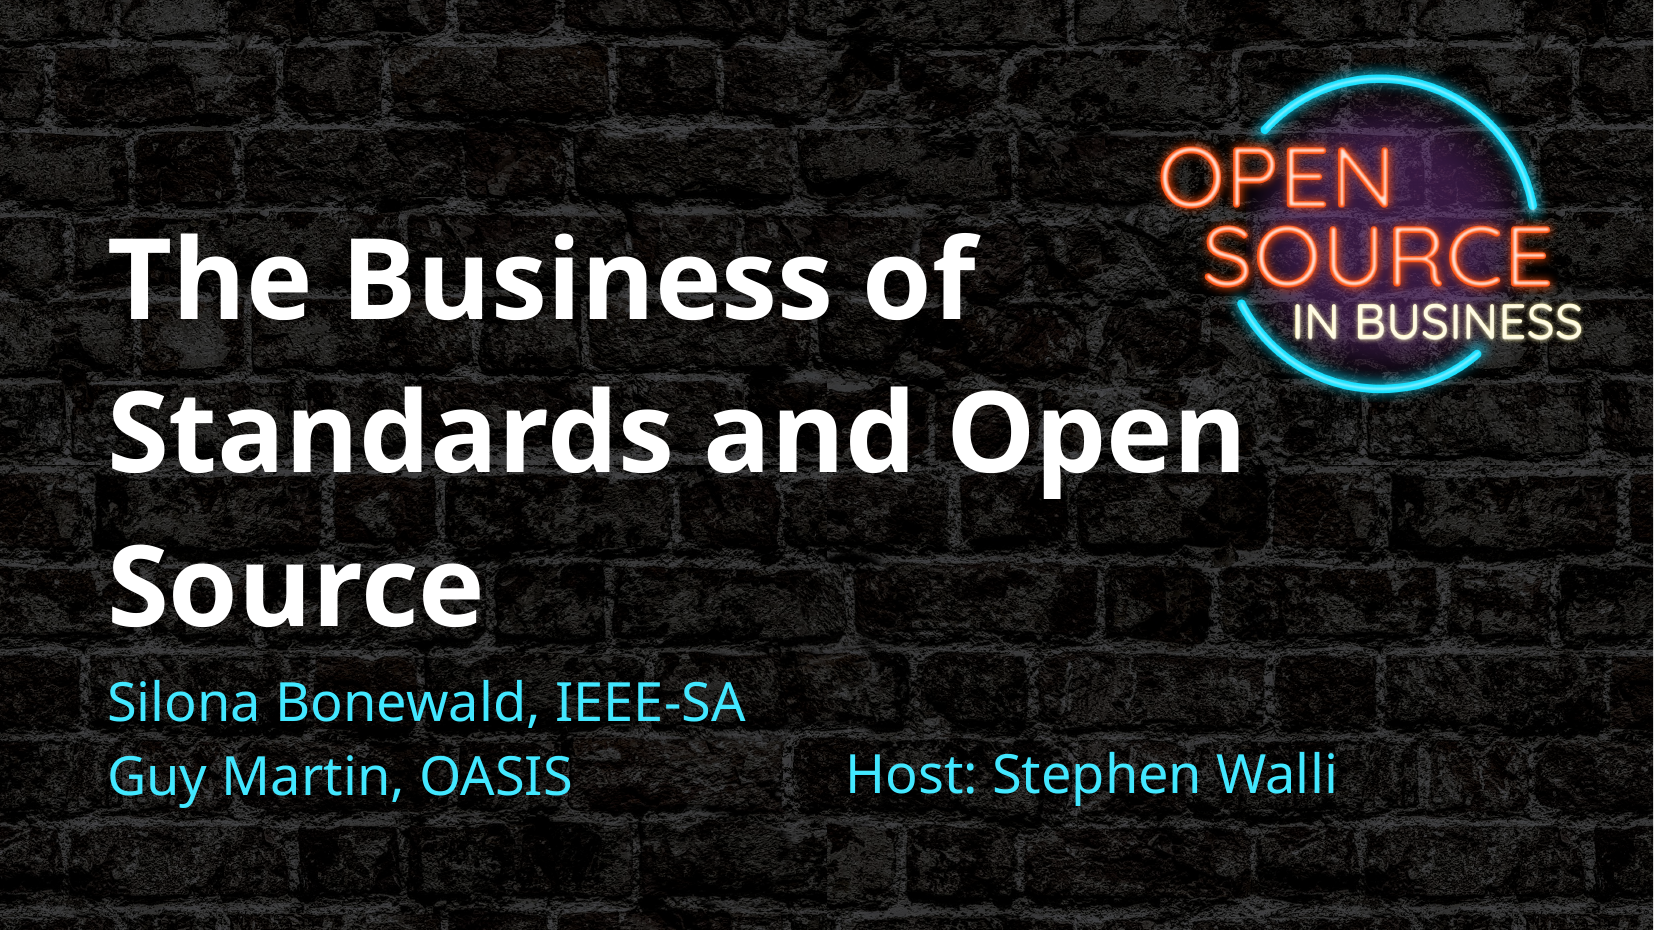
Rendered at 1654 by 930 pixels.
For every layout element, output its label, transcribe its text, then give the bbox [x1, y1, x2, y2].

title The Business of Standards and Open Source [107, 154, 1546, 704]
text_box Host: Stephen Walli [845, 650, 1563, 810]
picture [0, 0, 1654, 930]
subtitle Silona Bonewald, IEEE-SA Guy Martin, OASIS [107, 653, 825, 812]
